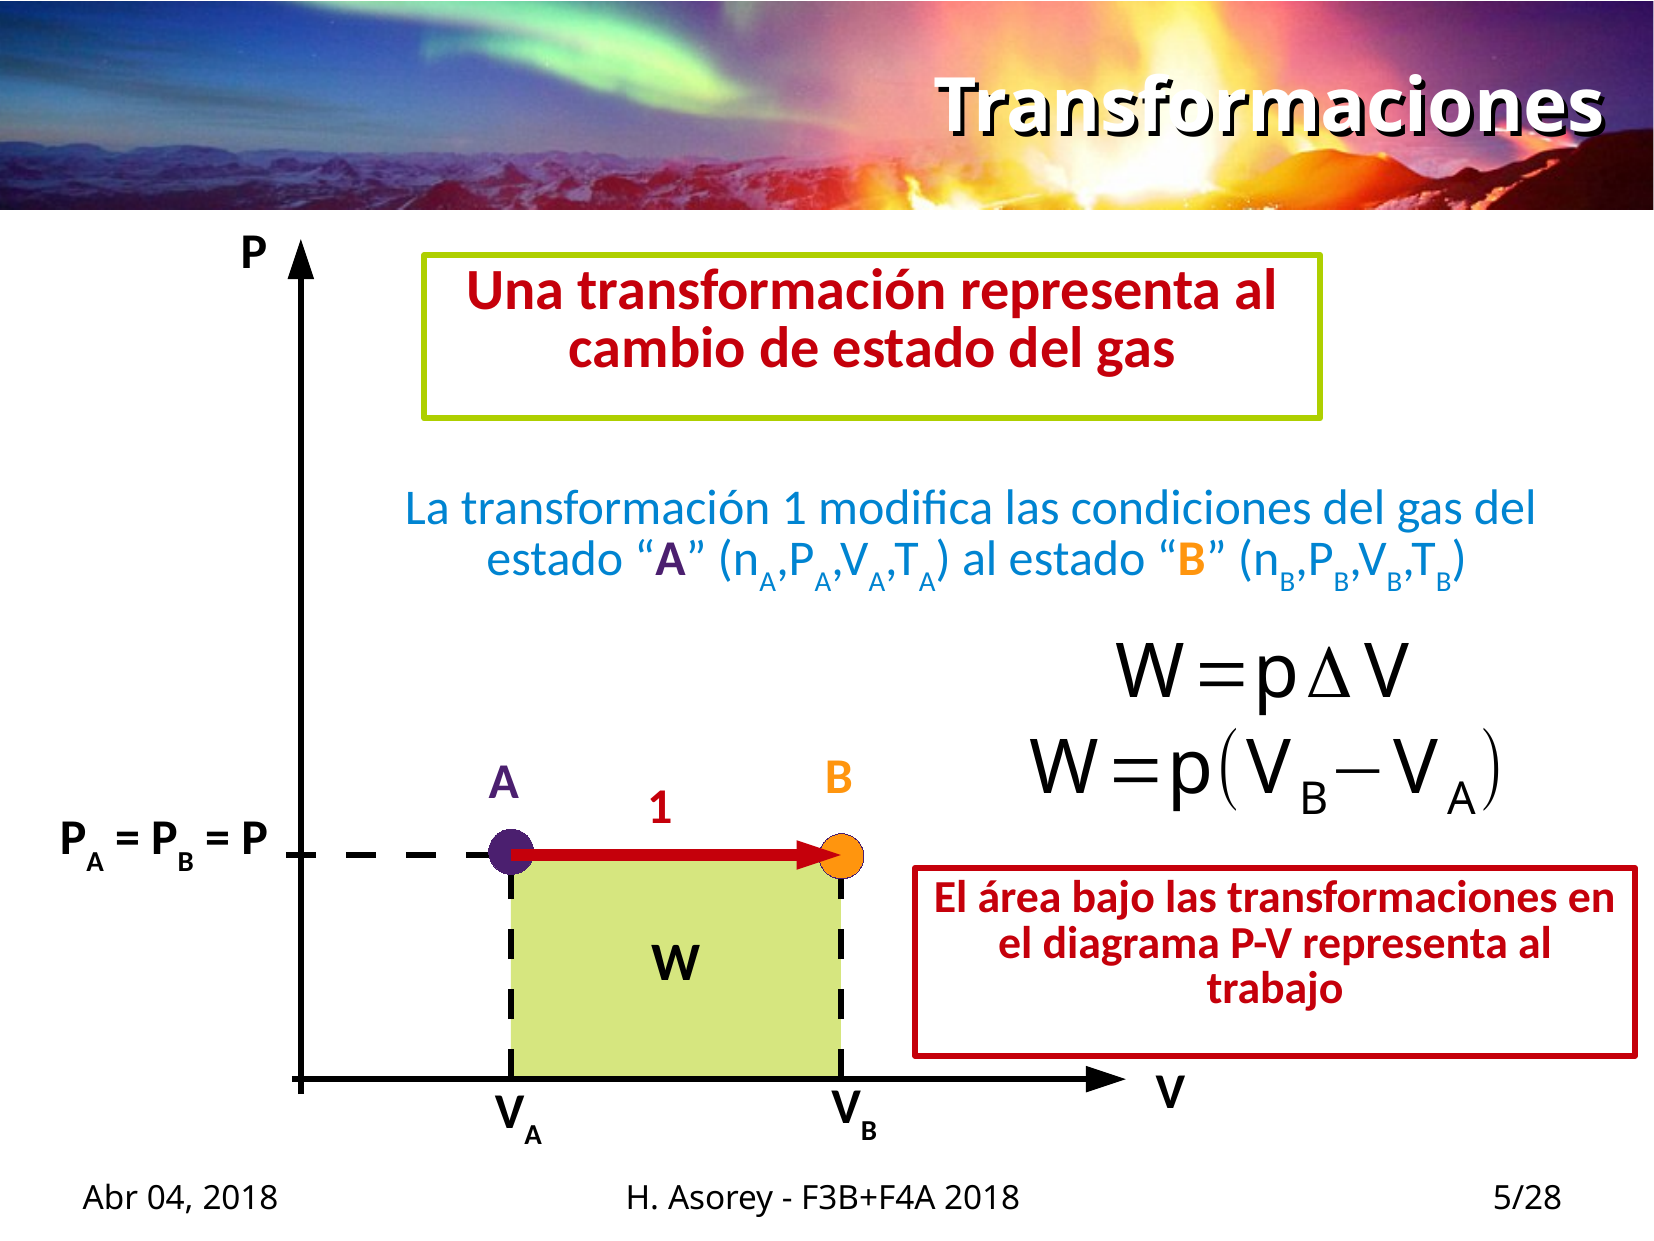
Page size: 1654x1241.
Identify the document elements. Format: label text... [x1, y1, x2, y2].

chart [1020, 624, 1512, 827]
text_box W [510, 861, 841, 1076]
text_box VB [816, 1079, 892, 1166]
text_box [488, 829, 534, 875]
text_box [820, 833, 864, 879]
text_box PA = PB = P [45, 810, 283, 897]
text_box El área bajo las transformaciones en el diagrama P-V representa al trabajo [915, 867, 1636, 1056]
text_box Una transformación representa al cambio de estado del gas [424, 255, 1321, 419]
text_box P [225, 224, 282, 301]
text_box 1 [632, 779, 688, 856]
text_box B [810, 749, 868, 826]
title Transformaciones [45, 15, 1606, 191]
text_box V [1140, 1064, 1201, 1141]
picture [0, 1, 1654, 210]
text_box La transformación 1 modifica las condiciones del gas del estado “A” (nA,PA,VA,TA) al estado “B” (nB,PB,VB,TB) [390, 480, 1569, 628]
text_box A [473, 753, 534, 830]
text_box VA [480, 1083, 557, 1171]
